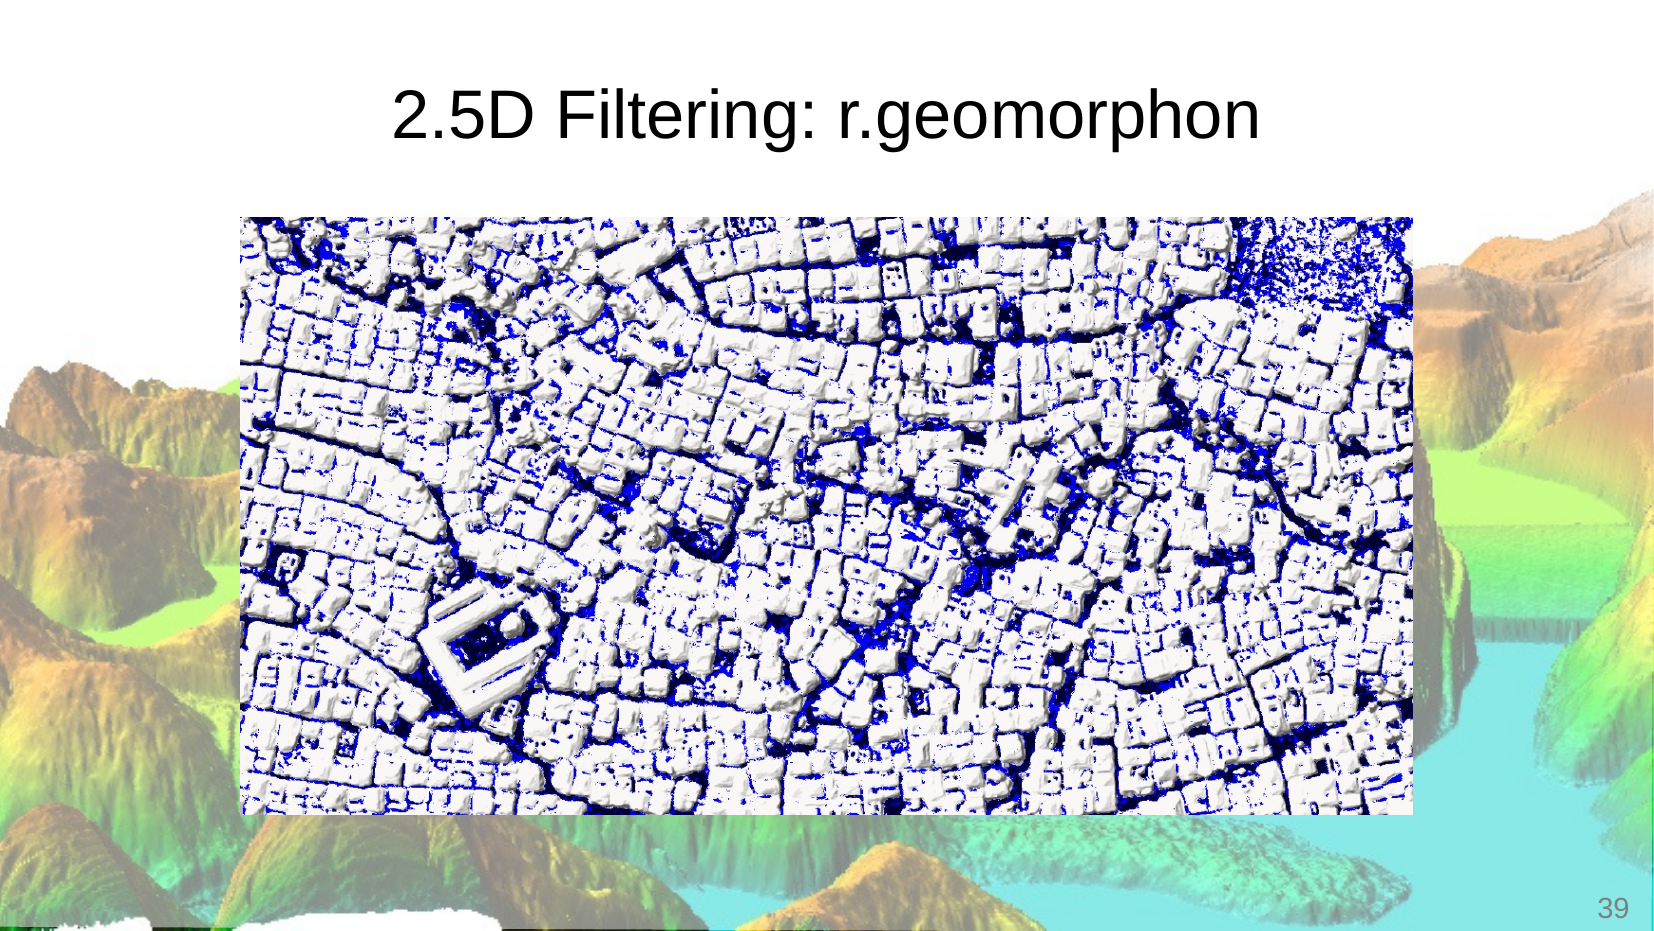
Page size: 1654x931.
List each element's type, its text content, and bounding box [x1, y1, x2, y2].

picture [0, 0, 1654, 153]
title 2.5D Filtering: r.geomorphon [82, 36, 1571, 193]
picture [240, 217, 1413, 815]
picture [0, 927, 767, 931]
list [0, 146, 1654, 931]
